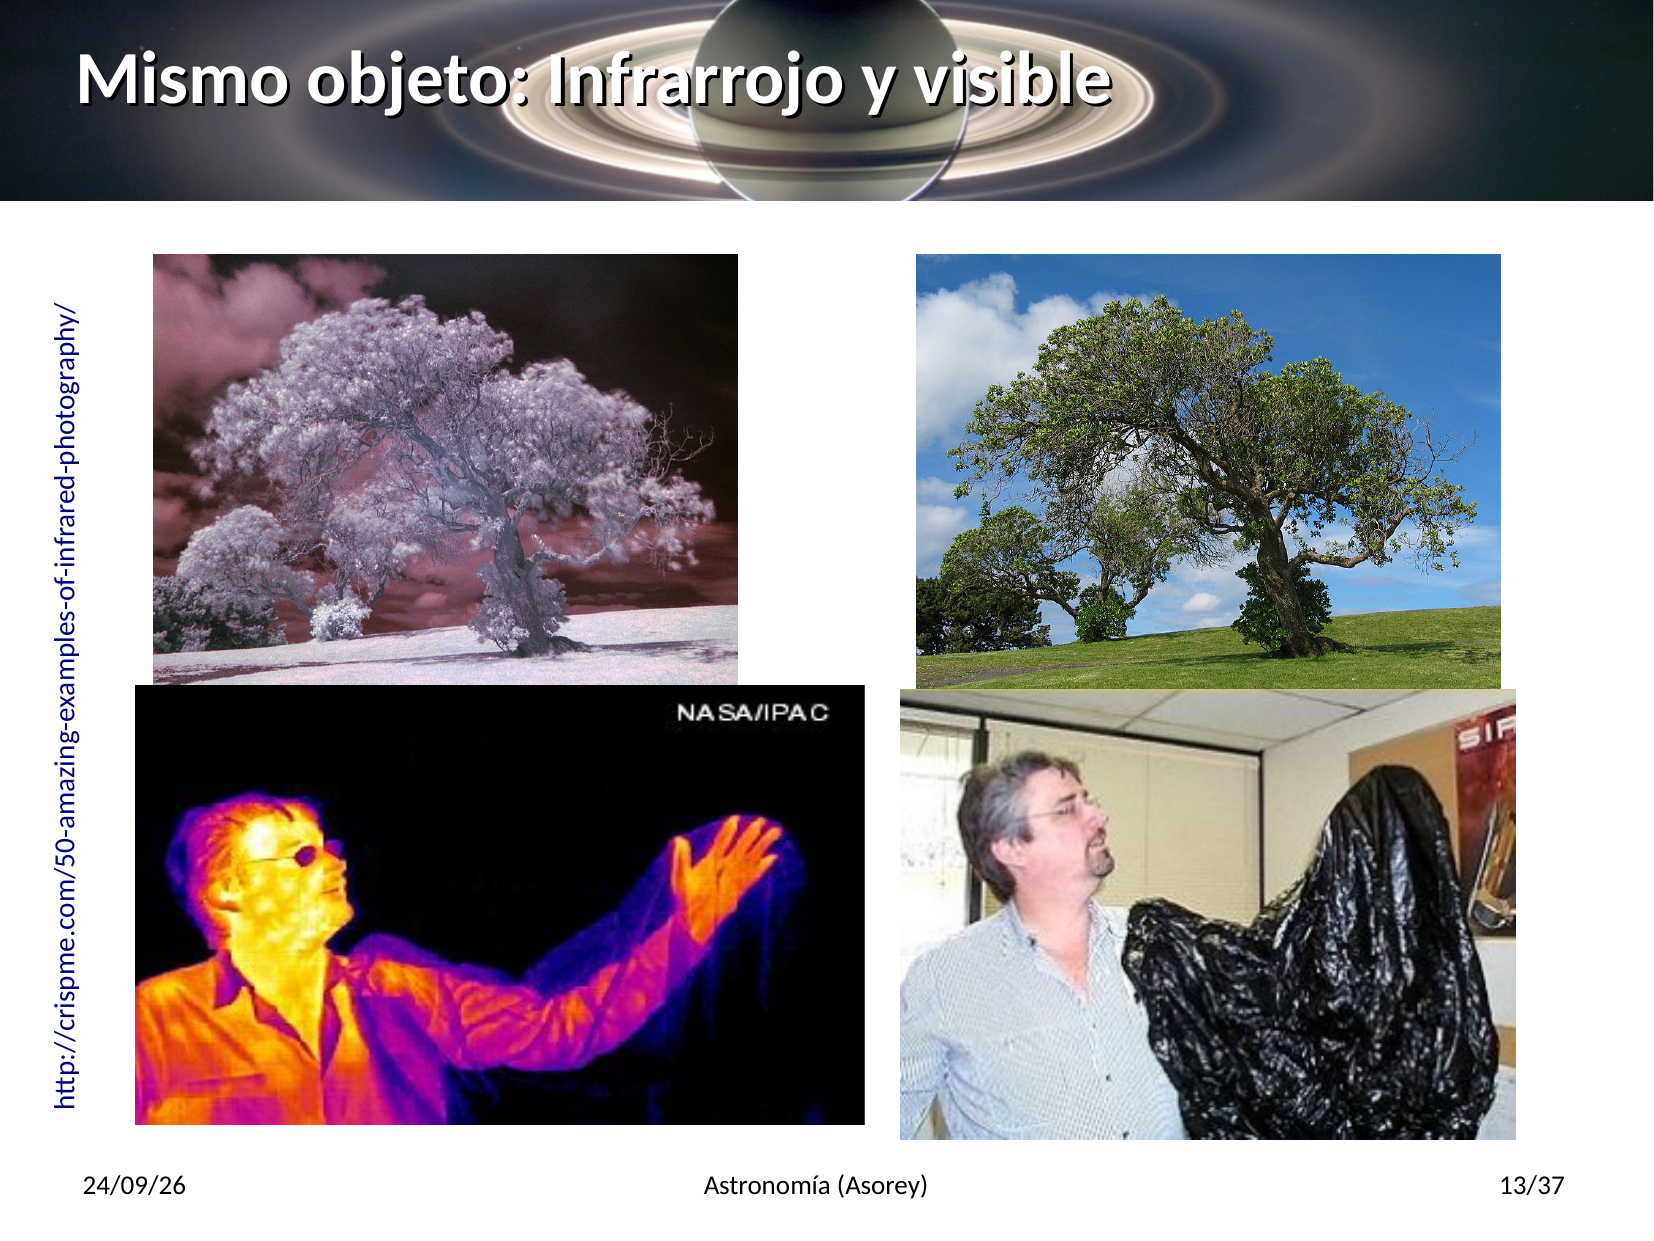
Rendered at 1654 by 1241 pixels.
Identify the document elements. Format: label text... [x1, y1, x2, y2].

picture [0, 0, 1654, 201]
picture [135, 254, 865, 1126]
text_box http://crispme.com/50-amazing-examples-of-infrared-photography/ [45, 240, 96, 1126]
title Mismo objeto: Infrarrojo y visible [75, 19, 1564, 151]
picture [900, 254, 1516, 1140]
